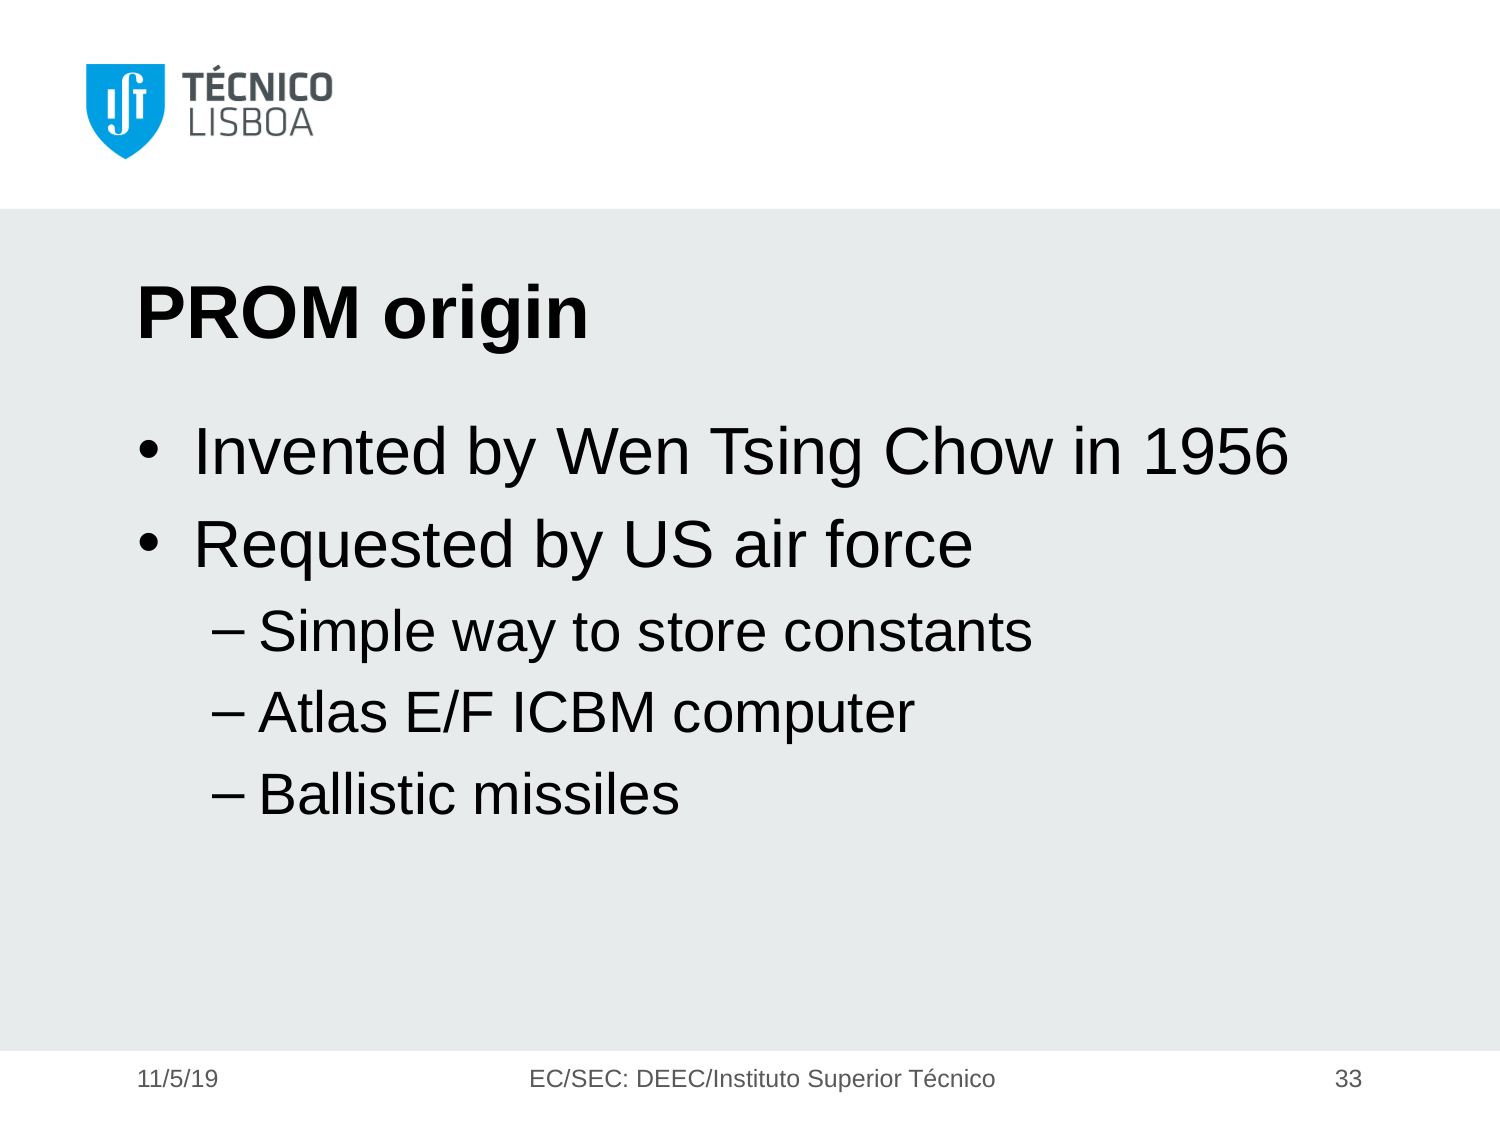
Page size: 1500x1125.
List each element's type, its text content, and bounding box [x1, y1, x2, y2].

list Invented by Wen Tsing Chow in 1956 Requested by US air force Simple way to store constants Atlas E/F ICBM computer Ballistic missiles [121, 400, 1378, 1005]
slide_number 11/5/19 [121, 1052, 425, 1103]
title PROM origin [121, 237, 1378, 381]
picture [0, 0, 1500, 1125]
footer EC/SEC: DEEC/Instituto Superior Técnico [512, 1052, 1021, 1103]
slide_number <number> [1077, 1052, 1378, 1103]
